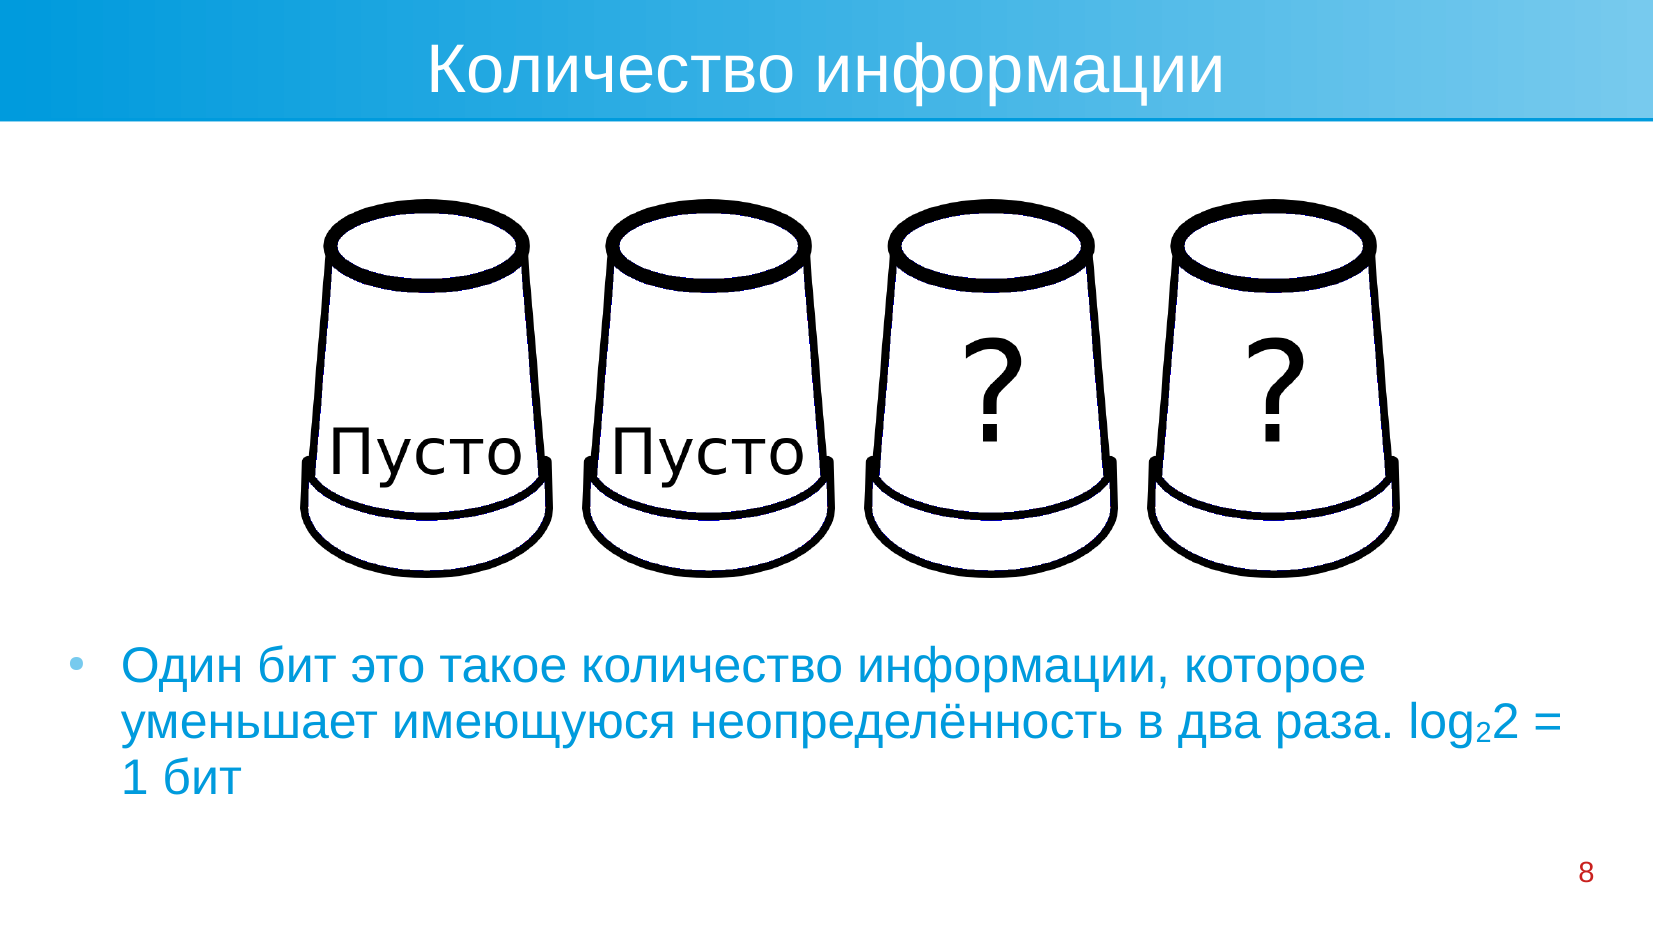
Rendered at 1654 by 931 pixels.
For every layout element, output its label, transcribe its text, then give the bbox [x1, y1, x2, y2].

picture [864, 199, 1118, 578]
title Количество информации [59, 29, 1595, 108]
picture [582, 199, 835, 578]
picture [300, 199, 553, 578]
list Один бит это такое количество информации, которое уменьшает имеющуюся неопределённость в два раза. log22 = 1 бит [50, 637, 1586, 863]
picture [1147, 199, 1400, 578]
